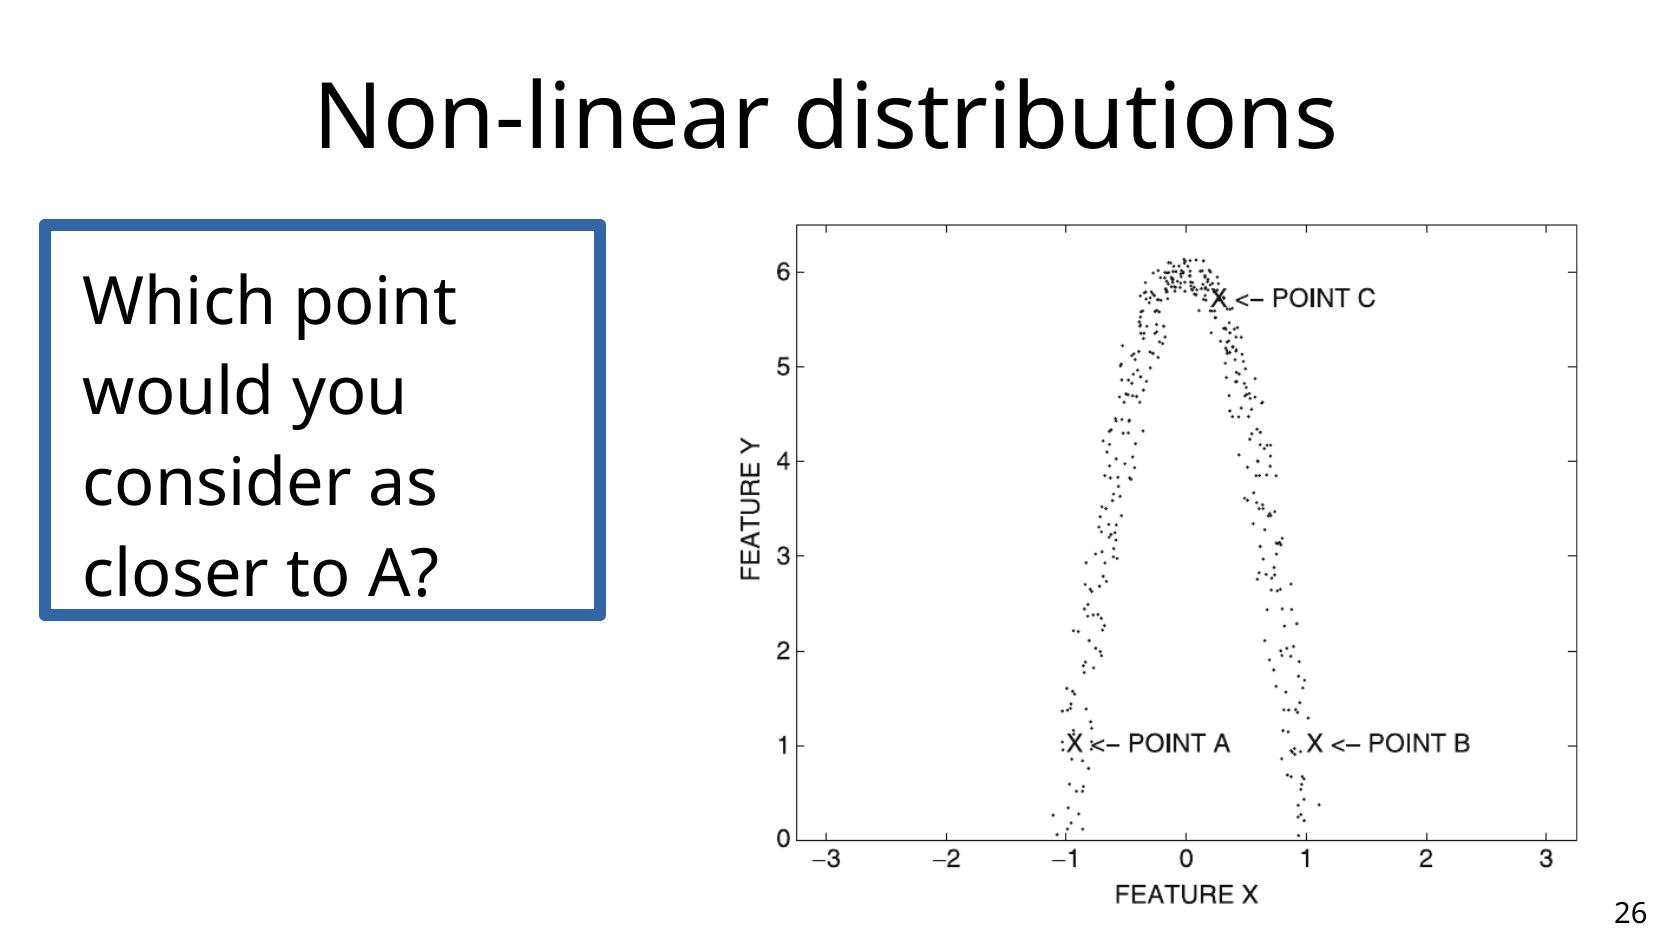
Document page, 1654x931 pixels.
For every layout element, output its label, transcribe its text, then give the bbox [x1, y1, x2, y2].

title Non-linear distributions [82, 1, 1571, 226]
list Which point would you consider as closer to A? [82, 253, 594, 609]
list Which point would you consider as closer to A? [82, 253, 616, 871]
picture [710, 195, 1614, 931]
